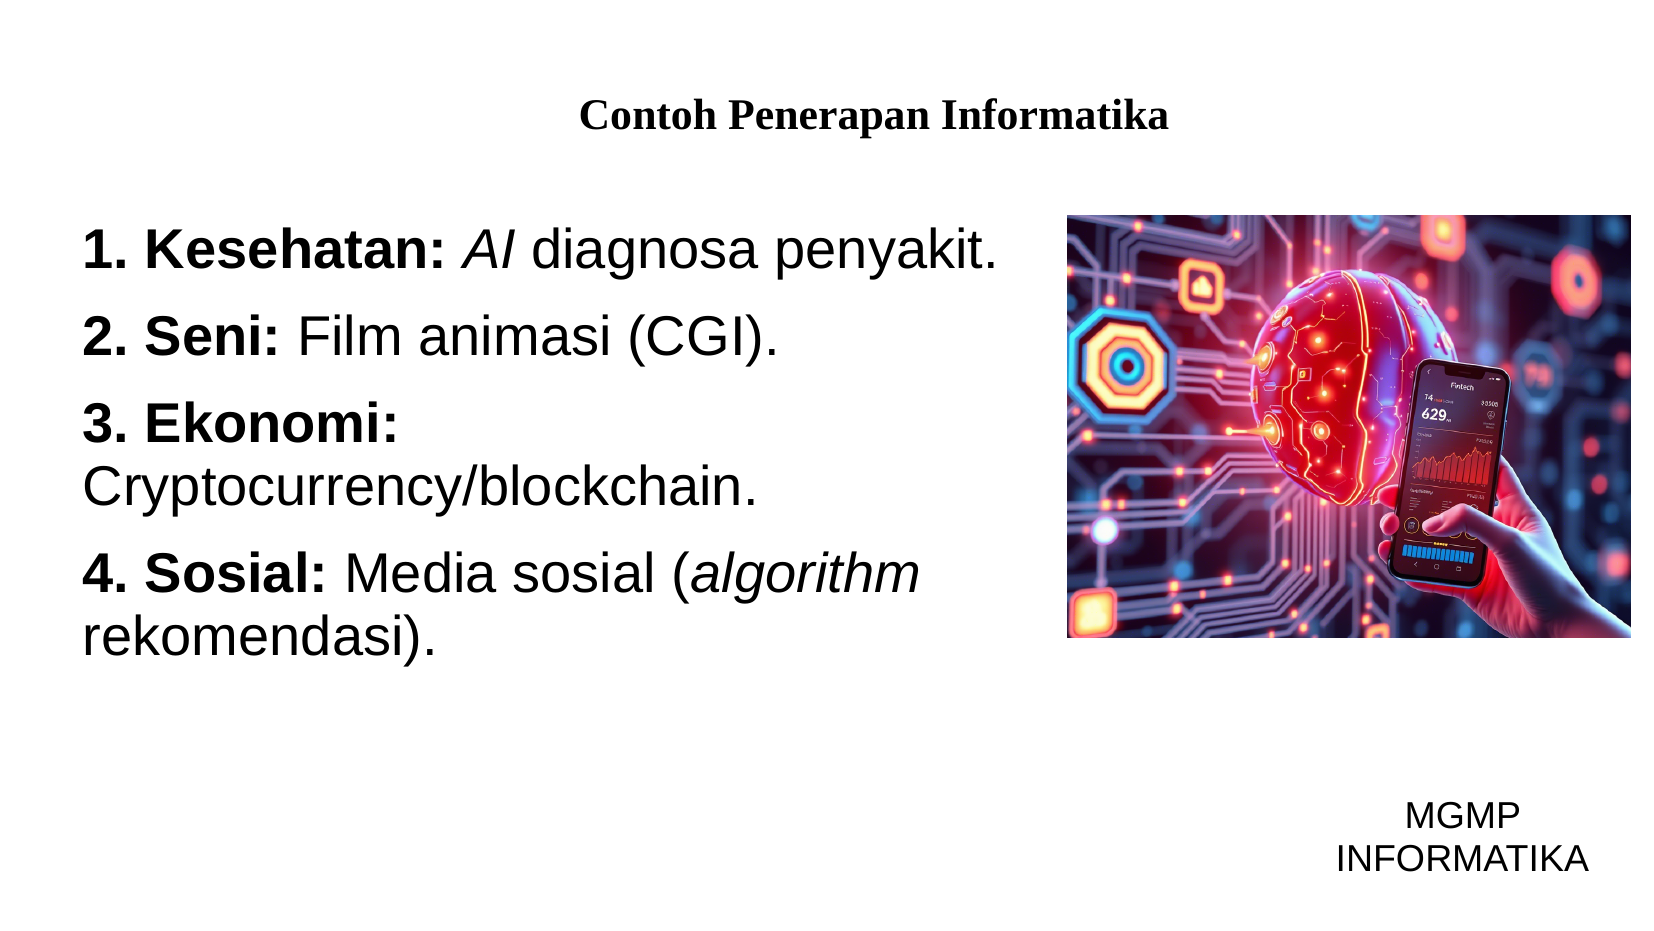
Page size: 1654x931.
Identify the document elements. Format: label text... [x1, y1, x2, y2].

list 1. Kesehatan: AI diagnosa penyakit. 2. Seni: Film animasi (CGI). 3. Ekonomi: Cryptocurrency/blockchain. 4. Sosial: Media sosial (algorithm rekomendasi). [82, 217, 1088, 758]
picture [1067, 215, 1631, 638]
text_box MGMP INFORMATIKA [1312, 787, 1613, 887]
title Contoh Penerapan Informatika [82, 37, 1571, 193]
